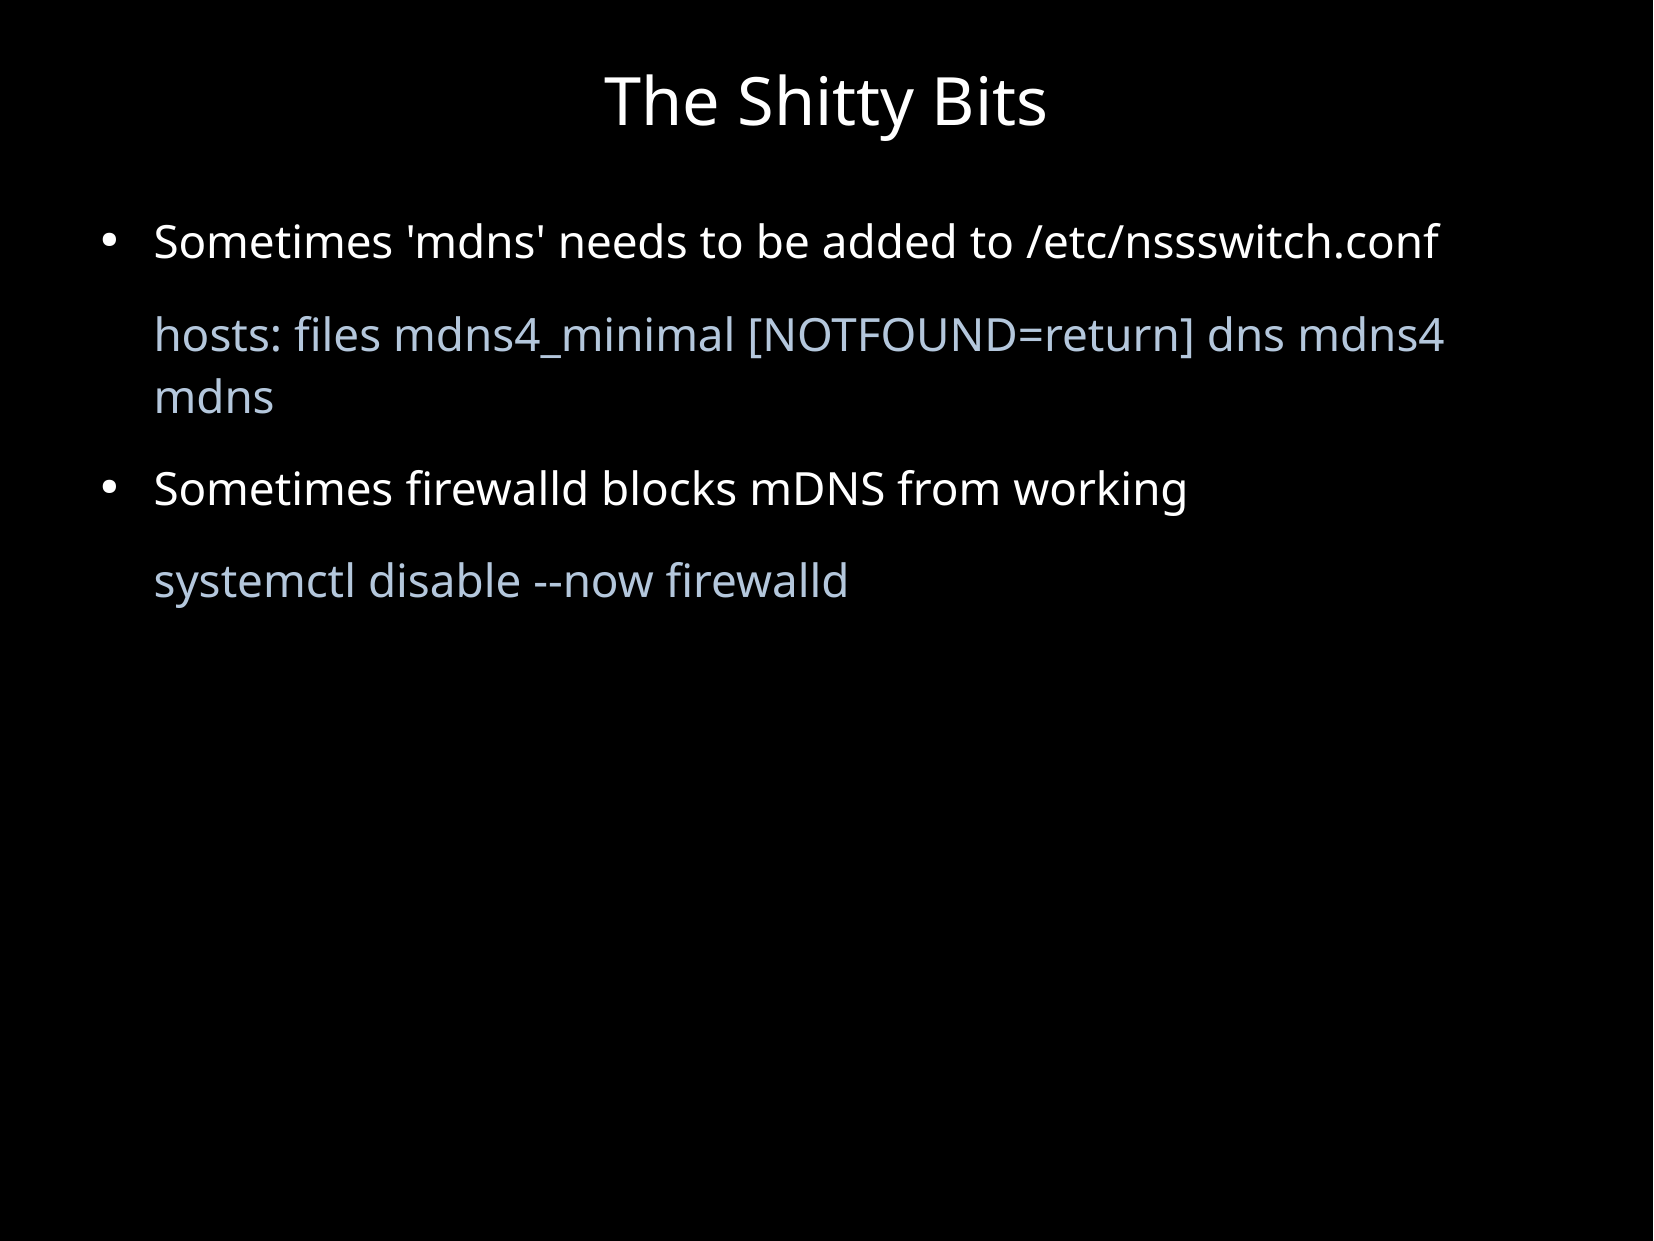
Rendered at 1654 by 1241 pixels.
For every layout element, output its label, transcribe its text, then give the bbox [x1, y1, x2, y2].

list Sometimes 'mdns' needs to be added to /etc/nssswitch.conf hosts: files mdns4_minimal [NOTFOUND=return] dns mdns4 mdns Sometimes firewalld blocks mDNS from working systemctl disable --now firewalld [82, 210, 1571, 1171]
title The Shitty Bits [82, 49, 1571, 151]
